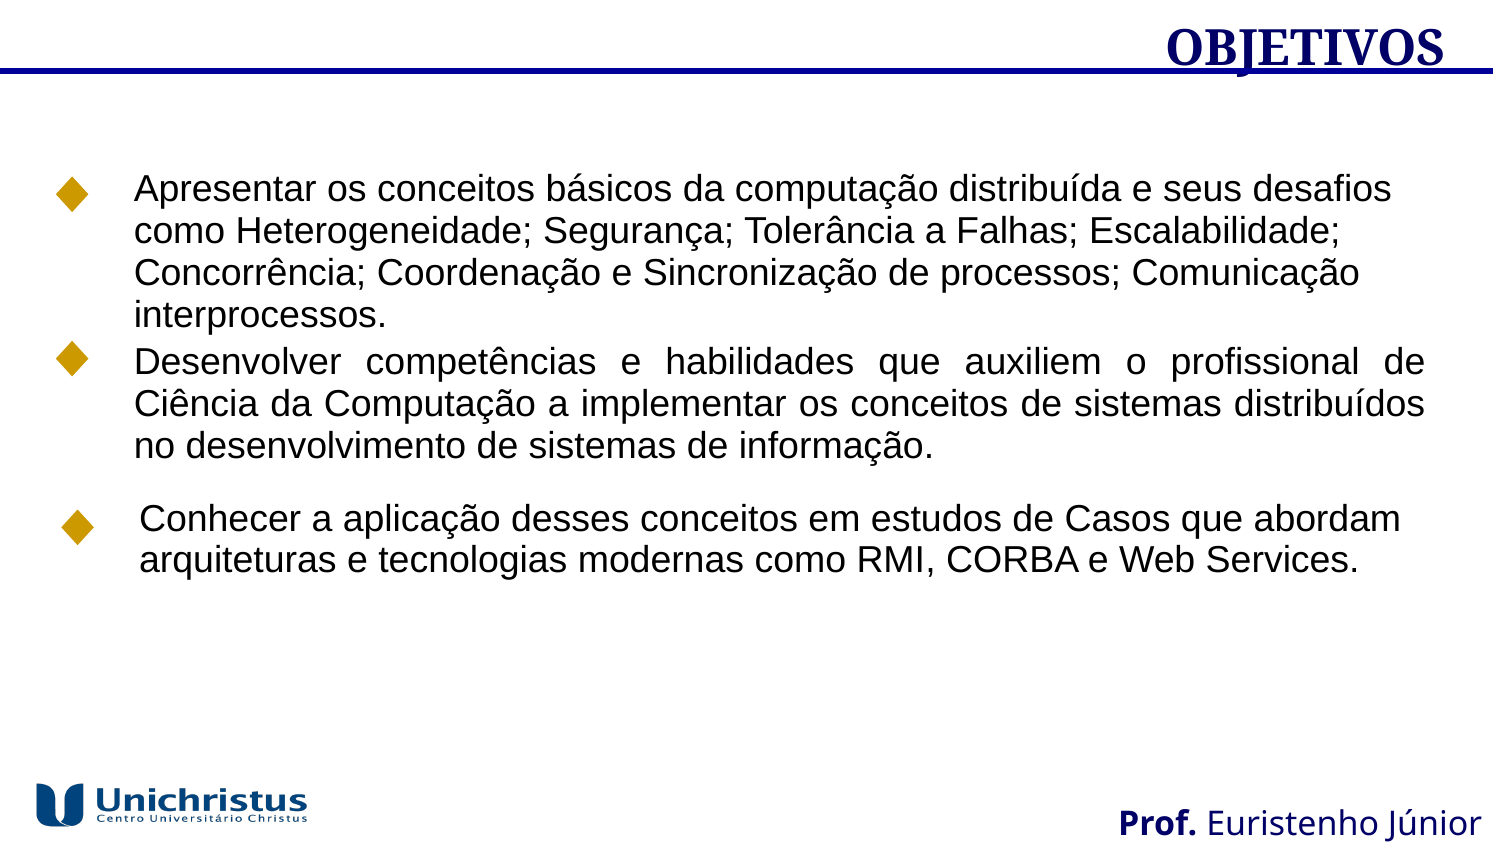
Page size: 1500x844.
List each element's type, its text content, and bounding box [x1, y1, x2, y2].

text_box [55, 340, 89, 377]
text_box OBJETIVOS [1150, 74, 1493, 78]
text_box [61, 509, 94, 546]
text_box [55, 176, 89, 213]
text_box Conhecer a aplicação desses conceitos em estudos de Casos que abordam arquiteturas e tecnologias modernas como RMI, CORBA e Web Services. [124, 489, 1446, 589]
text_box Prof. Euristenho Júnior [1103, 791, 1500, 844]
text_box Apresentar os conceitos básicos da computação distribuída e seus desafios como Heterogeneidade; Segurança; Tolerância a Falhas; Escalabilidade; Concorrência; Coordenação e Sincronização de processos; Comunicação interprocessos. [119, 160, 1452, 344]
text_box Desenvolver competências e habilidades que auxiliem o profissional de Ciência da Computação a implementar os conceitos de sistemas distribuídos no desenvolvimento de sistemas de informação. [119, 333, 1441, 474]
text_box OBJETIVOS [1150, 4, 1493, 68]
picture [32, 781, 311, 828]
